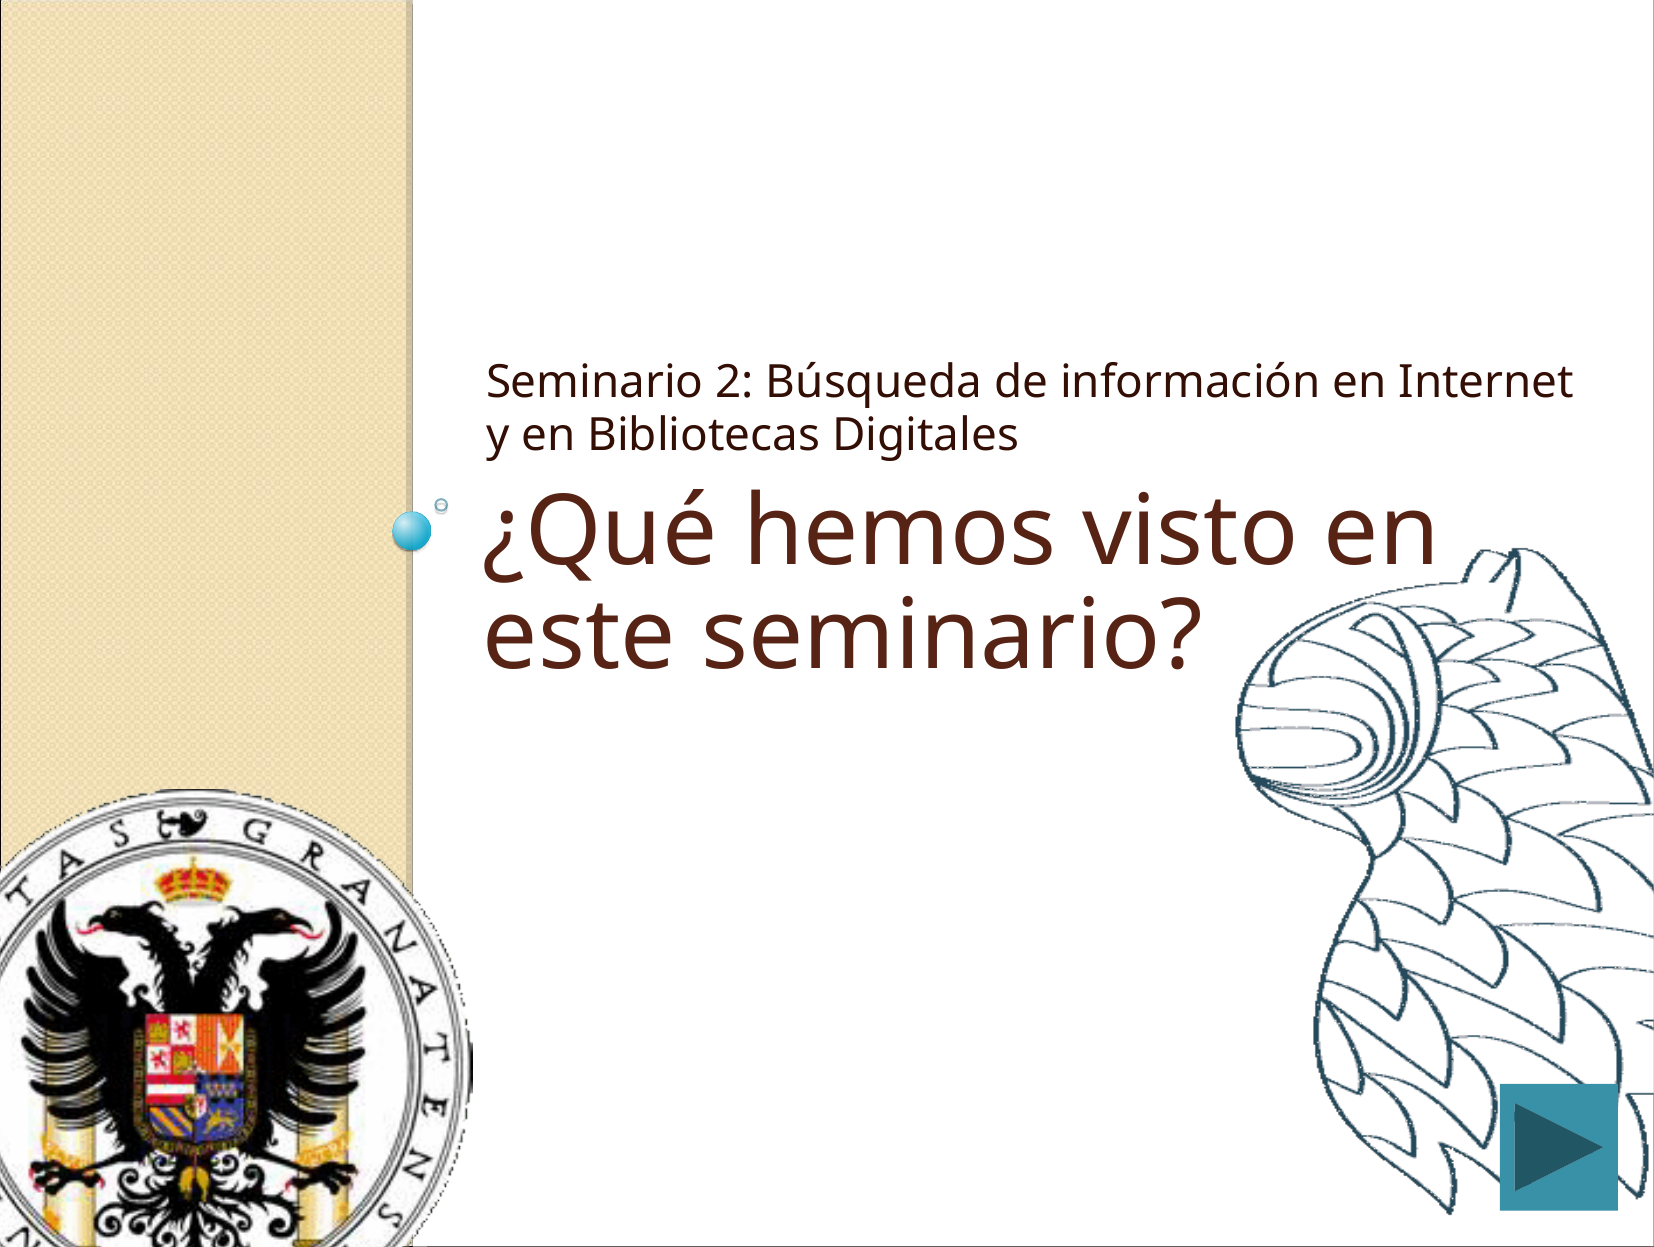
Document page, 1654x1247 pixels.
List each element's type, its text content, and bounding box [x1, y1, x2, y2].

title ¿Qué hemos visto en este seminario? [466, 472, 1624, 889]
picture [0, 0, 473, 1247]
text_box [1499, 1083, 1618, 1211]
picture [1122, 529, 1654, 1247]
list Seminario 2: Búsqueda de información en Internet y en Bibliotecas Digitales [466, 193, 1624, 469]
